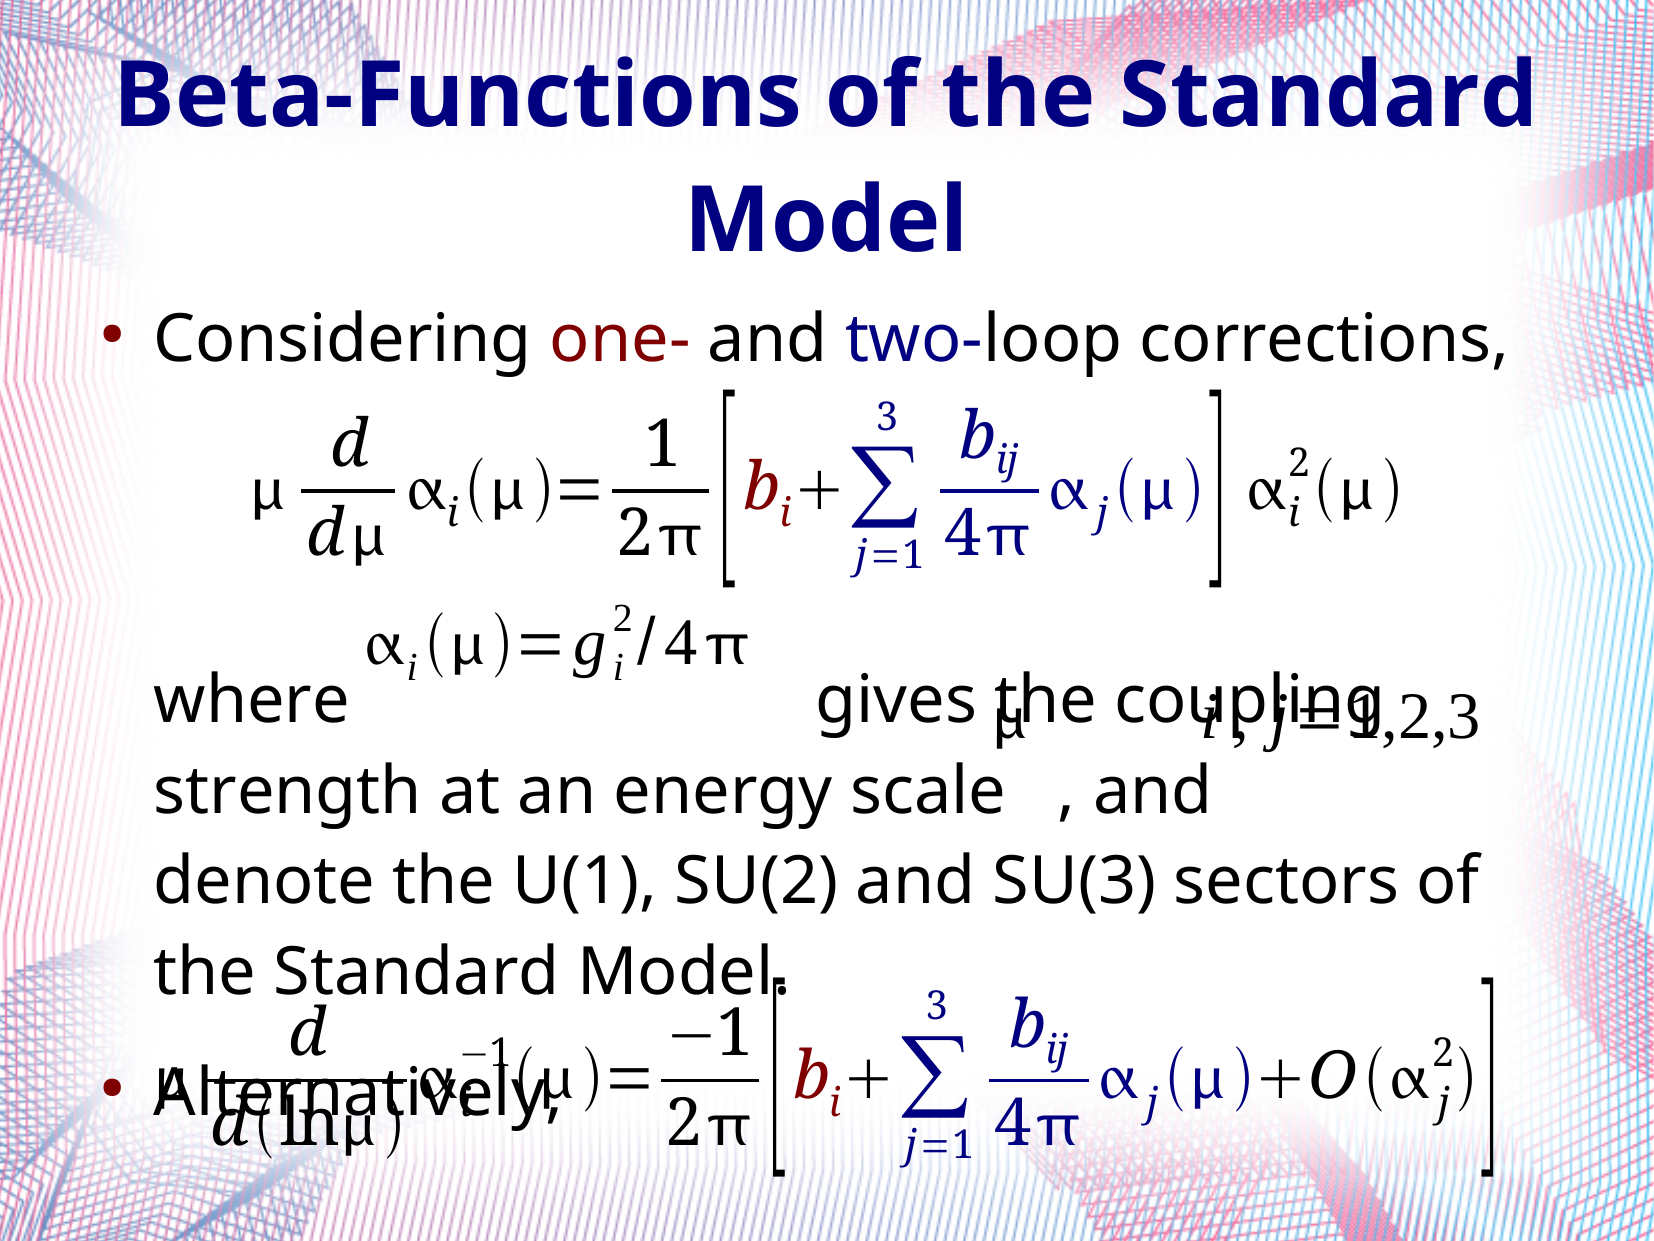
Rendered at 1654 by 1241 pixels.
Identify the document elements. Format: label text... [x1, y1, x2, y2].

list Considering one- and two-loop corrections, where gives the coupling strength at an energy scale , and denote the U(1), SU(2) and SU(3) sectors of the Standard Model. Alternatively, [82, 290, 1571, 1094]
chart [986, 679, 1039, 753]
chart [148, 974, 1506, 1180]
chart [1193, 679, 1489, 753]
picture [0, 0, 1654, 1241]
chart [244, 385, 1409, 590]
title Beta-Functions of the Standard Model [82, 50, 1571, 256]
chart [358, 595, 760, 689]
